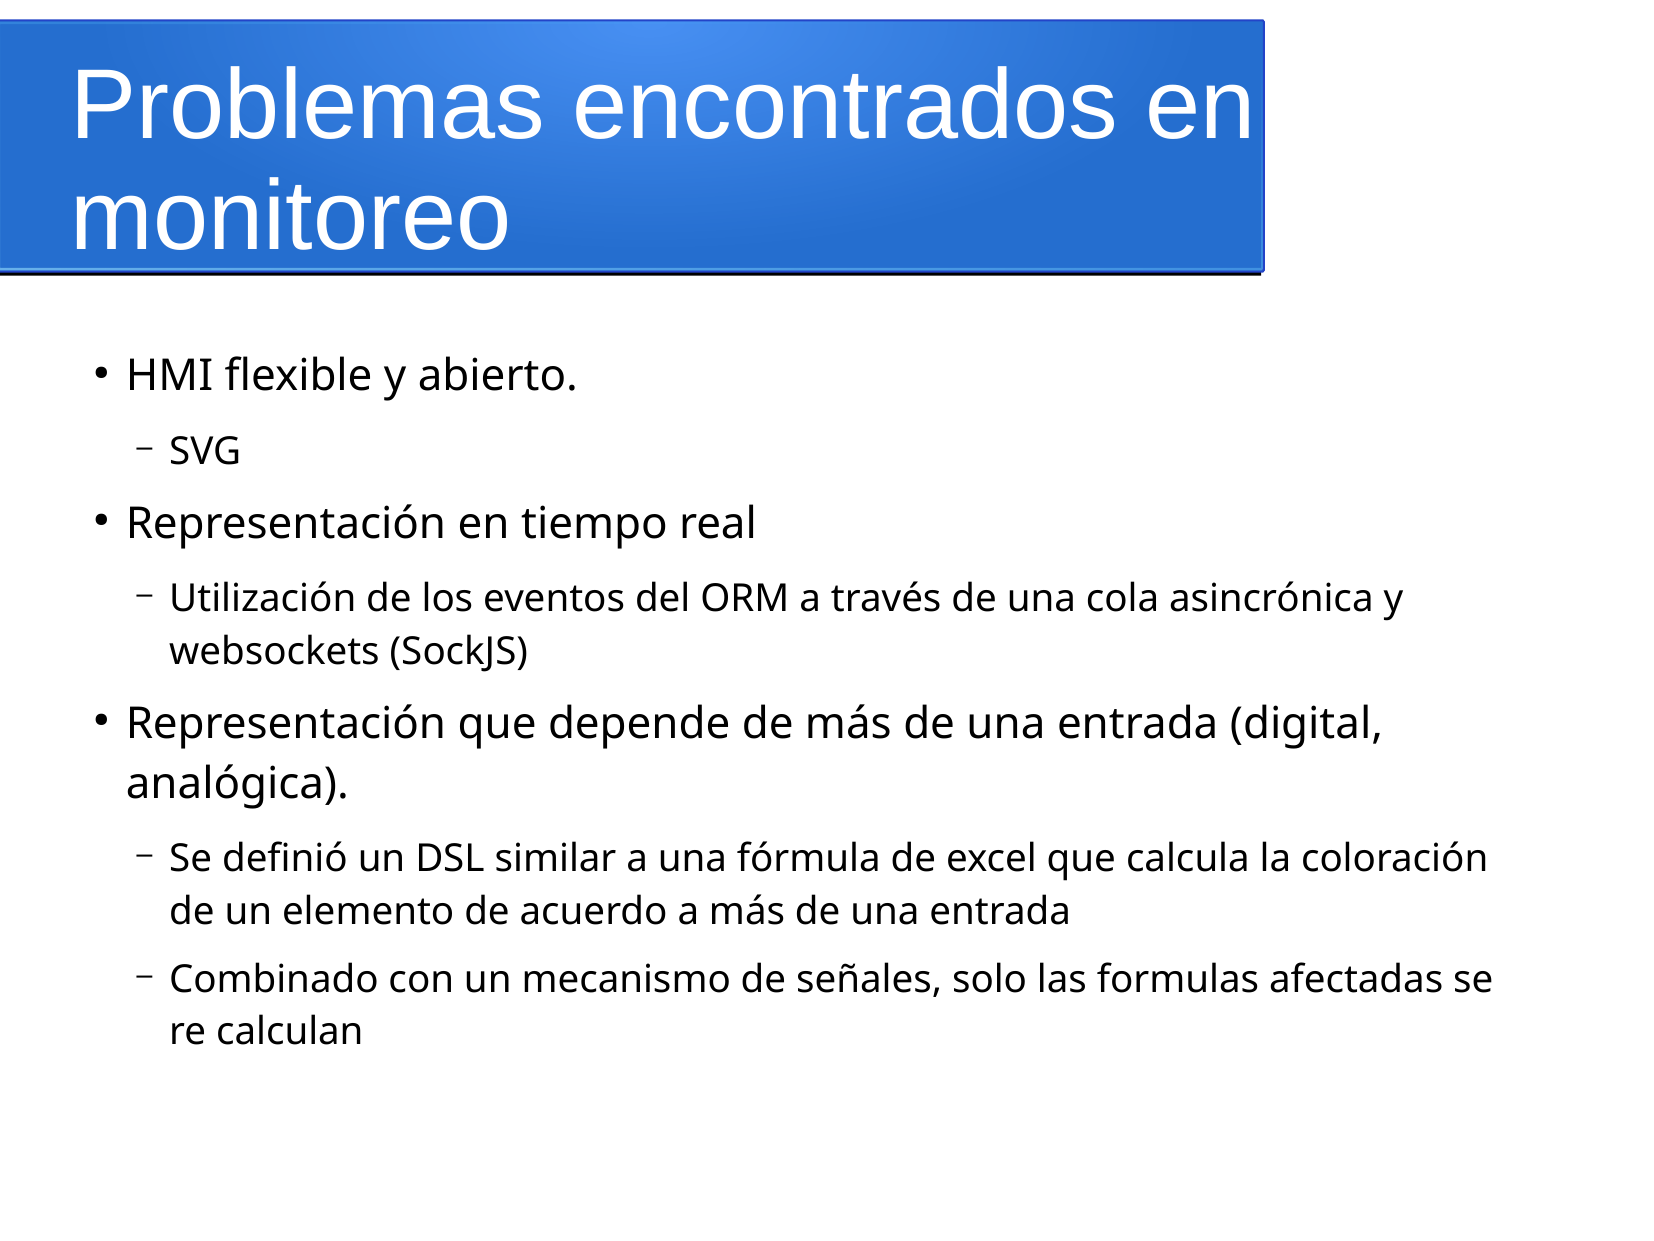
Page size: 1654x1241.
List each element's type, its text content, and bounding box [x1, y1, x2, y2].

title Problemas encontrados en el monitoreo [70, 48, 1489, 271]
list HMI flexible y abierto. SVG Representación en tiempo real Utilización de los eventos del ORM a través de una cola asincrónica y websockets (SockJS) Representación que depende de más de una entrada (digital, analógica). Se definió un DSL similar a una fórmula de excel que calcula la coloración de un elemento de acuerdo a más de una entrada Combinado con un mecanismo de señales, solo las formulas afectadas se re calculan [82, 343, 1538, 1063]
